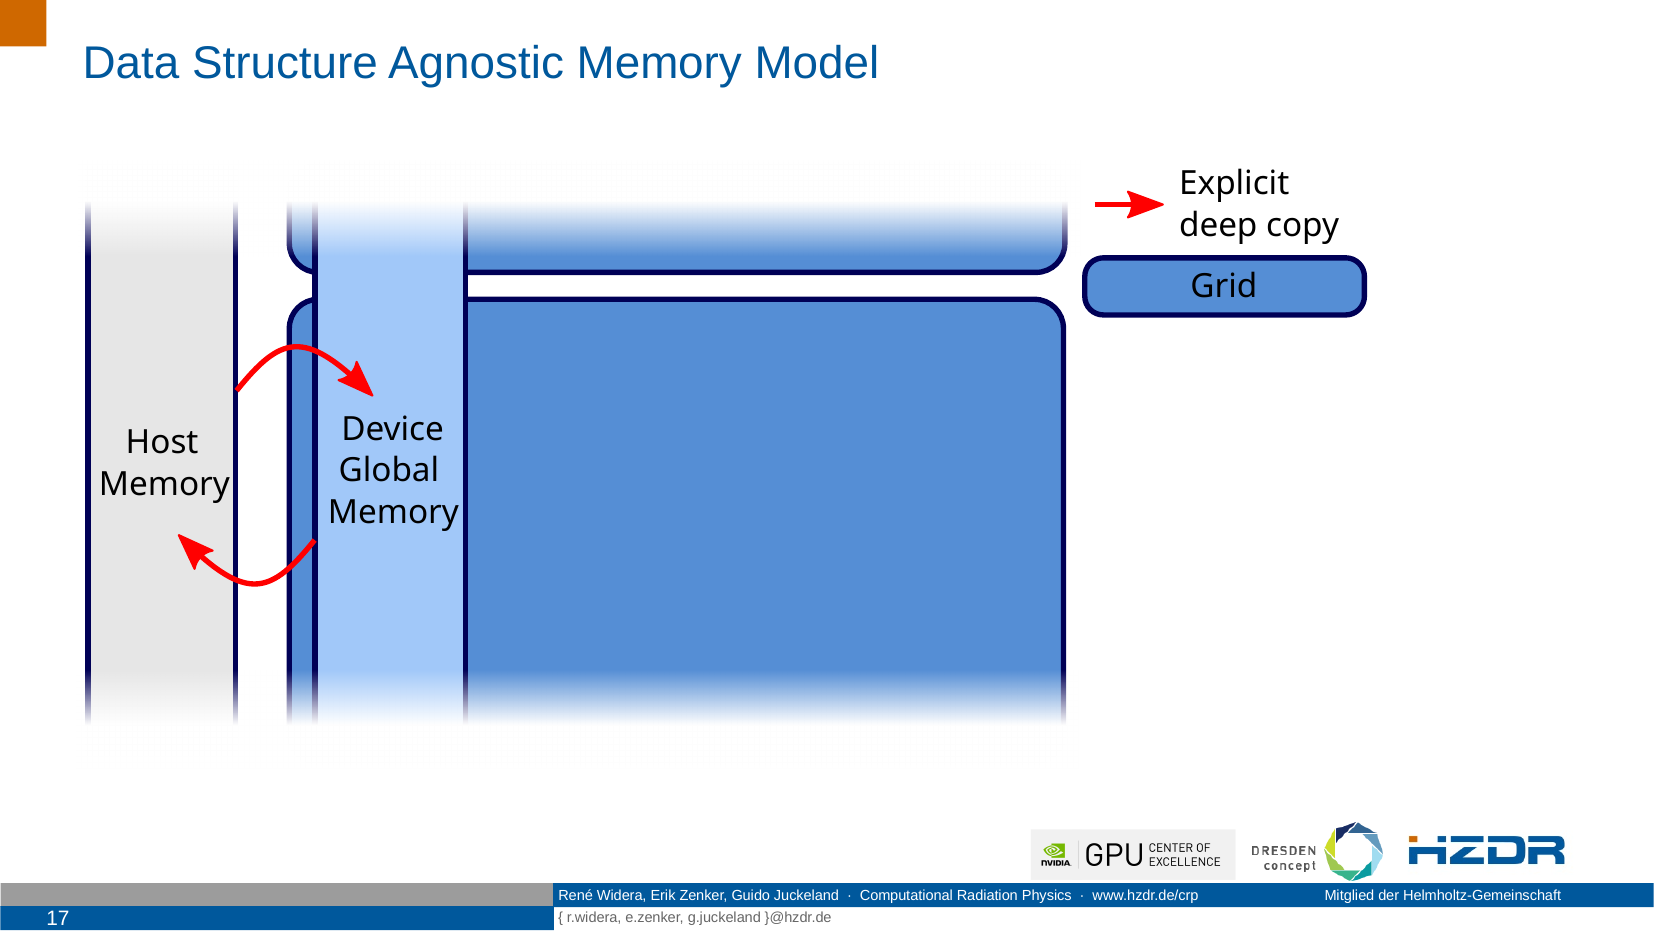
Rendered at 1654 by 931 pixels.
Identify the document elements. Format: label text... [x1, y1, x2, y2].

picture [76, 160, 1368, 769]
picture [1017, 815, 1249, 894]
picture [1252, 822, 1383, 881]
title Data Structure Agnostic Memory Model [82, 37, 1571, 105]
picture [1386, 819, 1582, 881]
